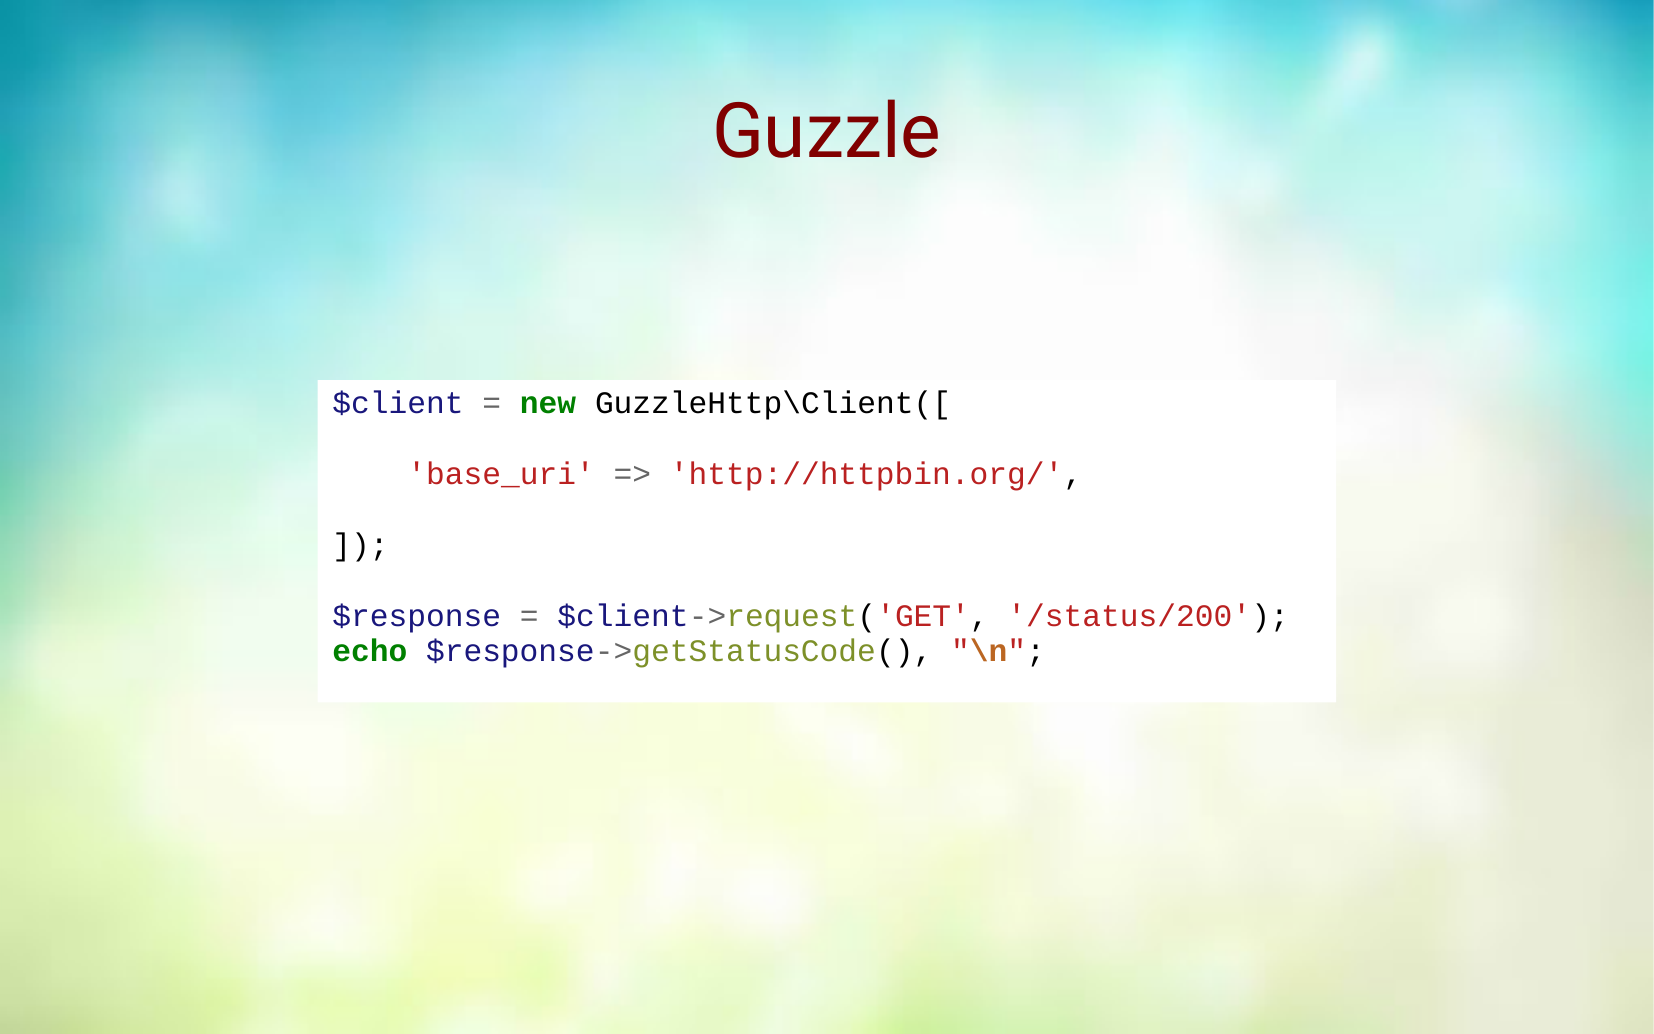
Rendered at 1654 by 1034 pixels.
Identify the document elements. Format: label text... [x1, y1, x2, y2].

title Guzzle [82, 41, 1571, 214]
text_box $client = new GuzzleHttp\Client([ 'base_uri' => 'http://httpbin.org/', ]); $response = $client->request('GET', '/status/200'); echo $response->getStatusCode(), "\n"; [317, 380, 1337, 703]
picture [0, 0, 1654, 1034]
